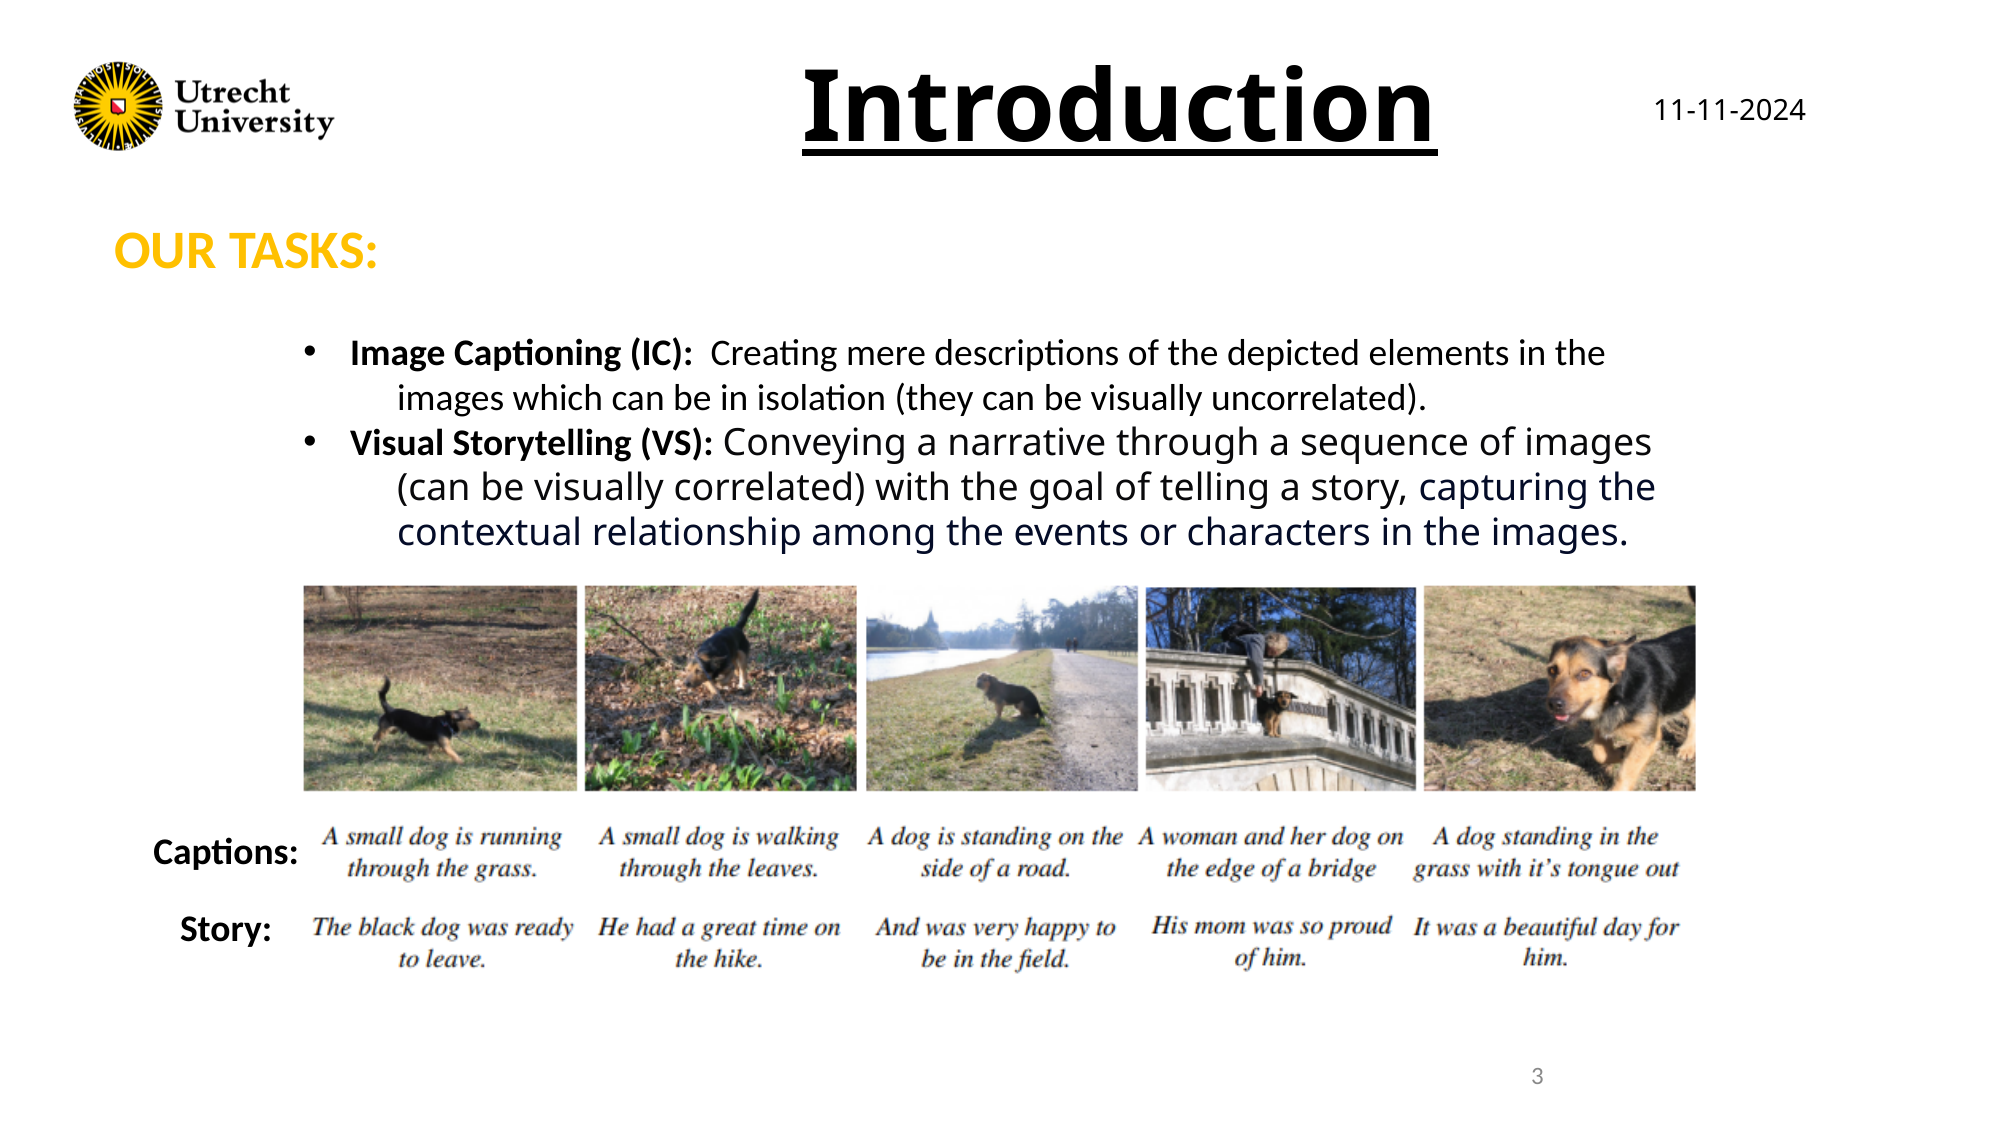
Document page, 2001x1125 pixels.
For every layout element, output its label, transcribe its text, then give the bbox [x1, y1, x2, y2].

text_box OUR TASKS: [99, 206, 411, 288]
text_box Introduction [802, 41, 1225, 163]
text_box [1516, 1044, 1967, 1104]
text_box Story: [165, 895, 289, 957]
text_box 11-11-2024 [1638, 84, 1943, 120]
picture [296, 578, 1704, 801]
text_box Image Captioning (IC): Creating mere descriptions of the depicted elements in the images which can be in isolation (they can be visually uncorrelated). Visual Storytelling (VS): Conveying a narrative through a sequence of images (can be visually correlated) with the goal of telling a story, capturing the contextual relationship among the events or characters in the images. [288, 320, 1711, 563]
text_box Captions: [138, 819, 316, 880]
picture [288, 816, 1711, 980]
